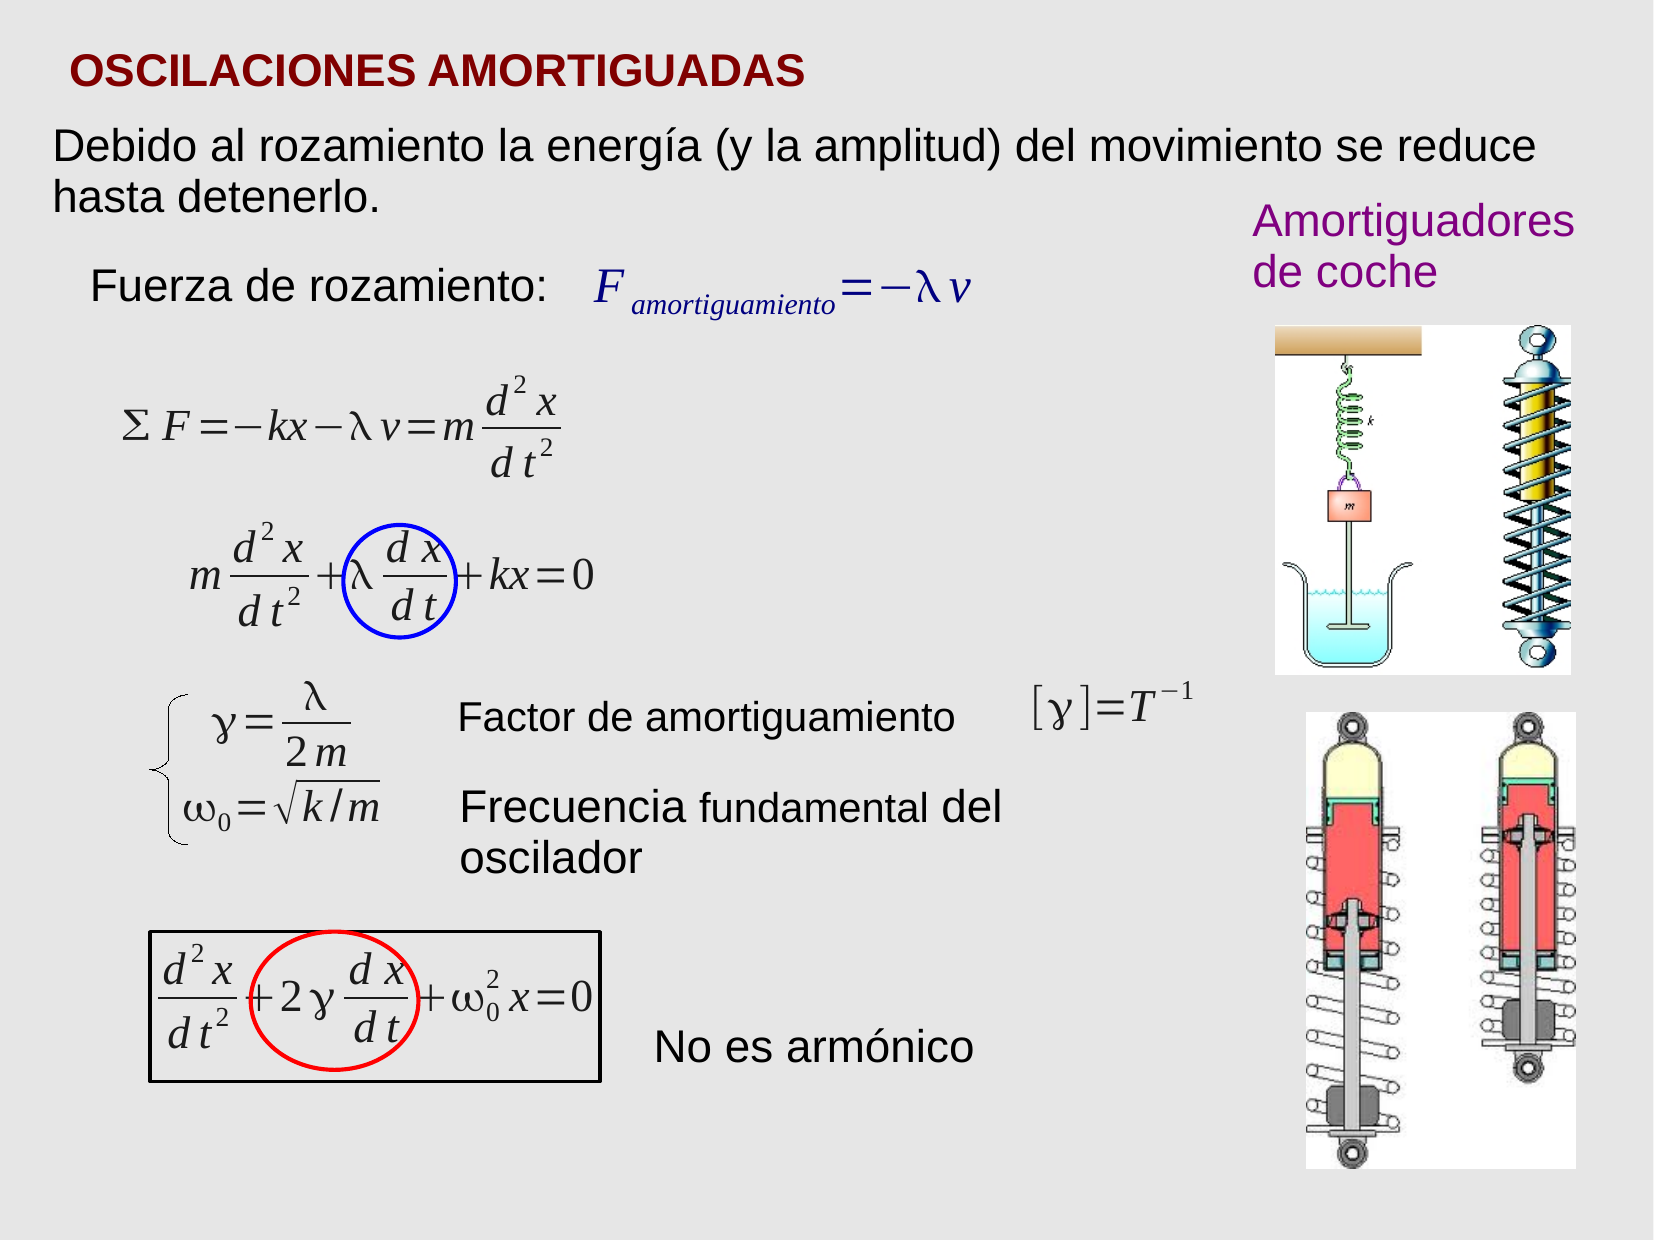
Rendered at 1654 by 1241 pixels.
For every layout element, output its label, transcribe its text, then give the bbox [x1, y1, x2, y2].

picture [1275, 325, 1571, 676]
chart [152, 937, 293, 1060]
picture [1306, 712, 1576, 1169]
text_box Fuerza de rozamiento: [75, 252, 751, 319]
chart [253, 937, 416, 1060]
text_box No es armónico [637, 1012, 1051, 1082]
text_box Factor de amortiguamiento [442, 686, 1043, 749]
chart [181, 515, 601, 638]
chart [175, 675, 387, 838]
text_box Frecuencia fundamental del oscilador [444, 773, 1045, 891]
text_box Debido al rozamiento la energía (y la amplitud) del movimiento se reduce hasta detenerlo. [37, 112, 1613, 230]
chart [112, 369, 569, 488]
chart [584, 258, 978, 321]
text_box Amortiguadores de coche [1237, 187, 1613, 305]
text_box OSCILACIONES AMORTIGUADAS [41, 37, 1542, 104]
chart [1024, 675, 1201, 734]
chart [376, 937, 598, 1060]
chart [346, 528, 453, 635]
